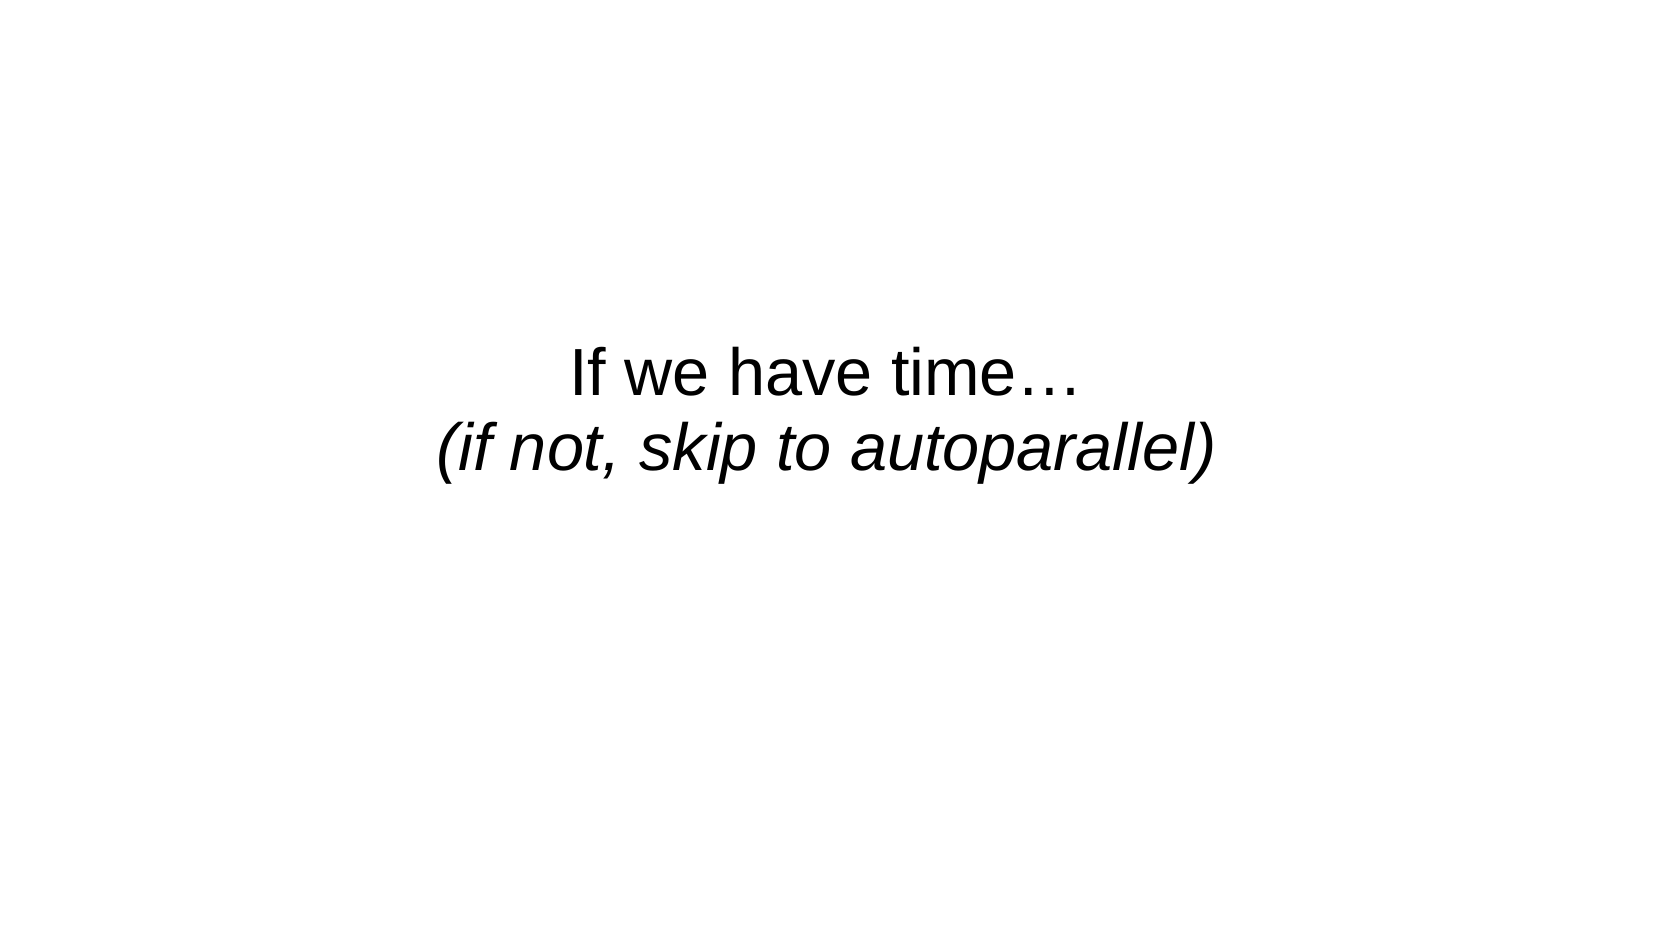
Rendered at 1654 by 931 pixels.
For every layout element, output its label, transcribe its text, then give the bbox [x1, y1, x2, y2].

title If we have time… (if not, skip to autoparallel) [82, 332, 1571, 488]
